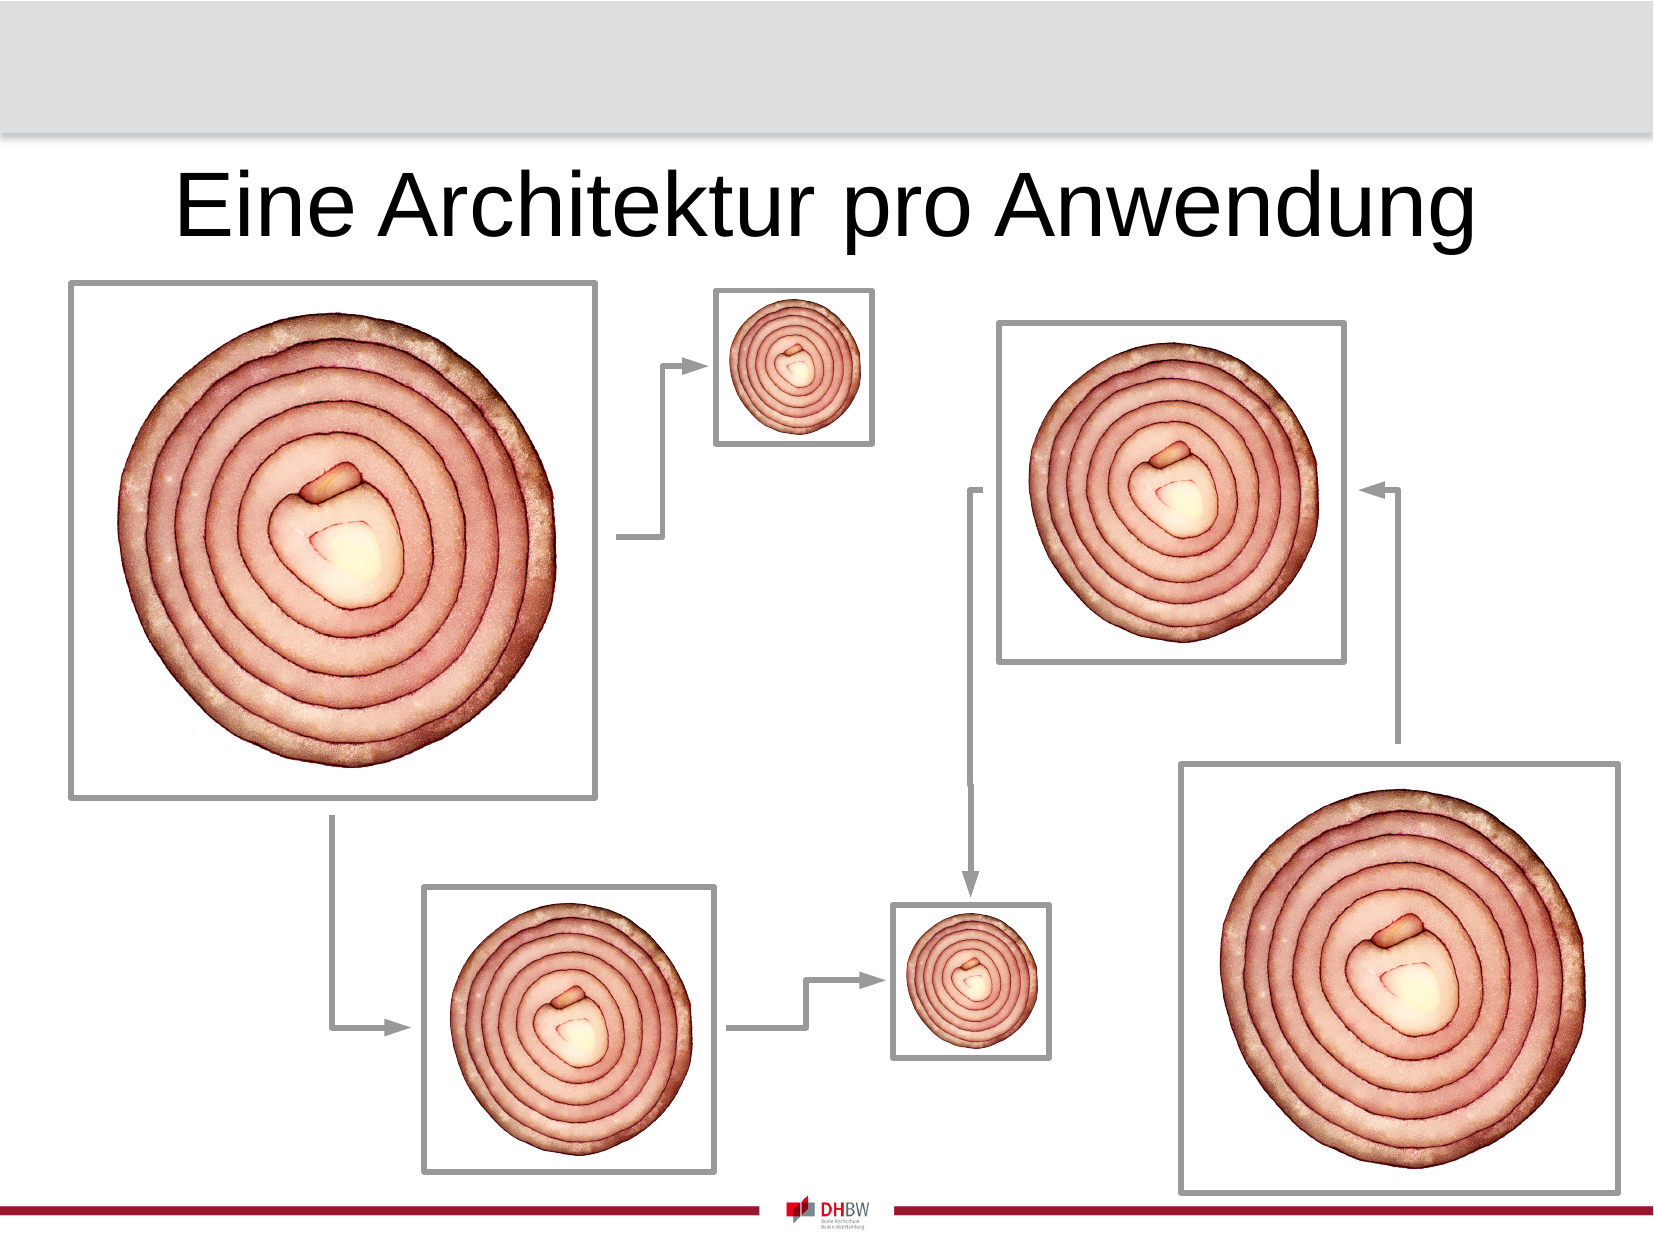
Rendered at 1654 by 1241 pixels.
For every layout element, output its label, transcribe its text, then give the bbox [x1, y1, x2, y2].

picture [0, 1, 1654, 1237]
title Eine Architektur pro Anwendung [82, 147, 1571, 257]
